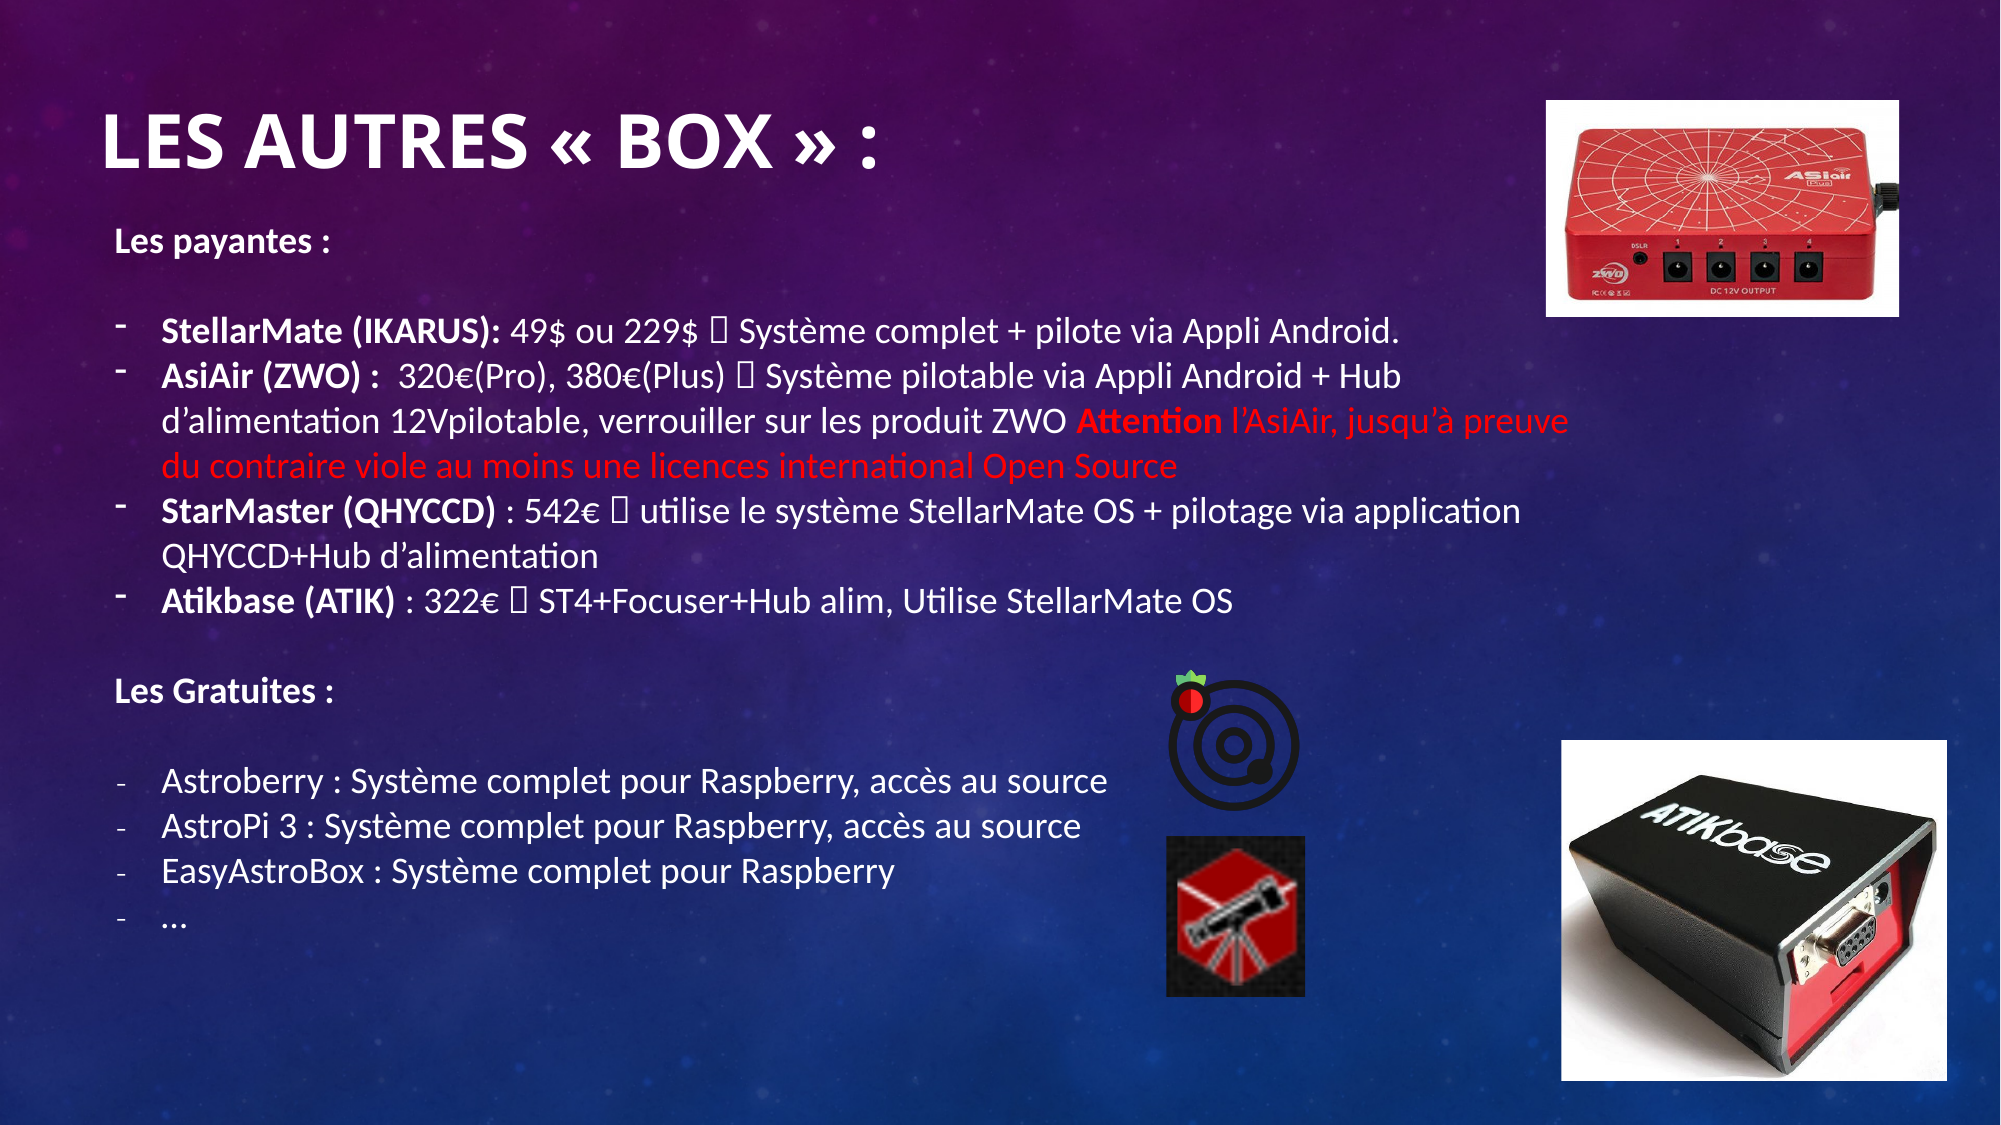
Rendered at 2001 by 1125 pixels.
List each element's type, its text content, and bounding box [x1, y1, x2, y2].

picture [0, 0, 2001, 1125]
title Les autres « BOX » : [99, 44, 1094, 208]
title Les autres « BOX » : [1448, 44, 1900, 208]
text_box Les payantes : StellarMate (IKARUS): 49$ ou 229$  Système complet + pilote via Appli Android. AsiAir (ZWO) : 320€(Pro), 380€(Plus)  Système pilotable via Appli Android + Hub d’alimentation 12Vpilotable, verrouiller sur les produit ZWO Attention l’AsiAir, jusqu’à preuve du contraire viole au moins une licences international Open Source StarMaster (QHYCCD) : 542€  utilise le système StellarMate OS + pilotage via application QHYCCD+Hub d’alimentation Atikbase (ATIK) : 322€  ST4+Focuser+Hub alim, Utilise StellarMate OS Les Gratuites : Astroberry : Système complet pour Raspberry, accès au source AstroPi 3 : Système complet pour Raspberry, accès au source EasyAstroBox : Système complet pour Raspberry … [99, 208, 1602, 1034]
